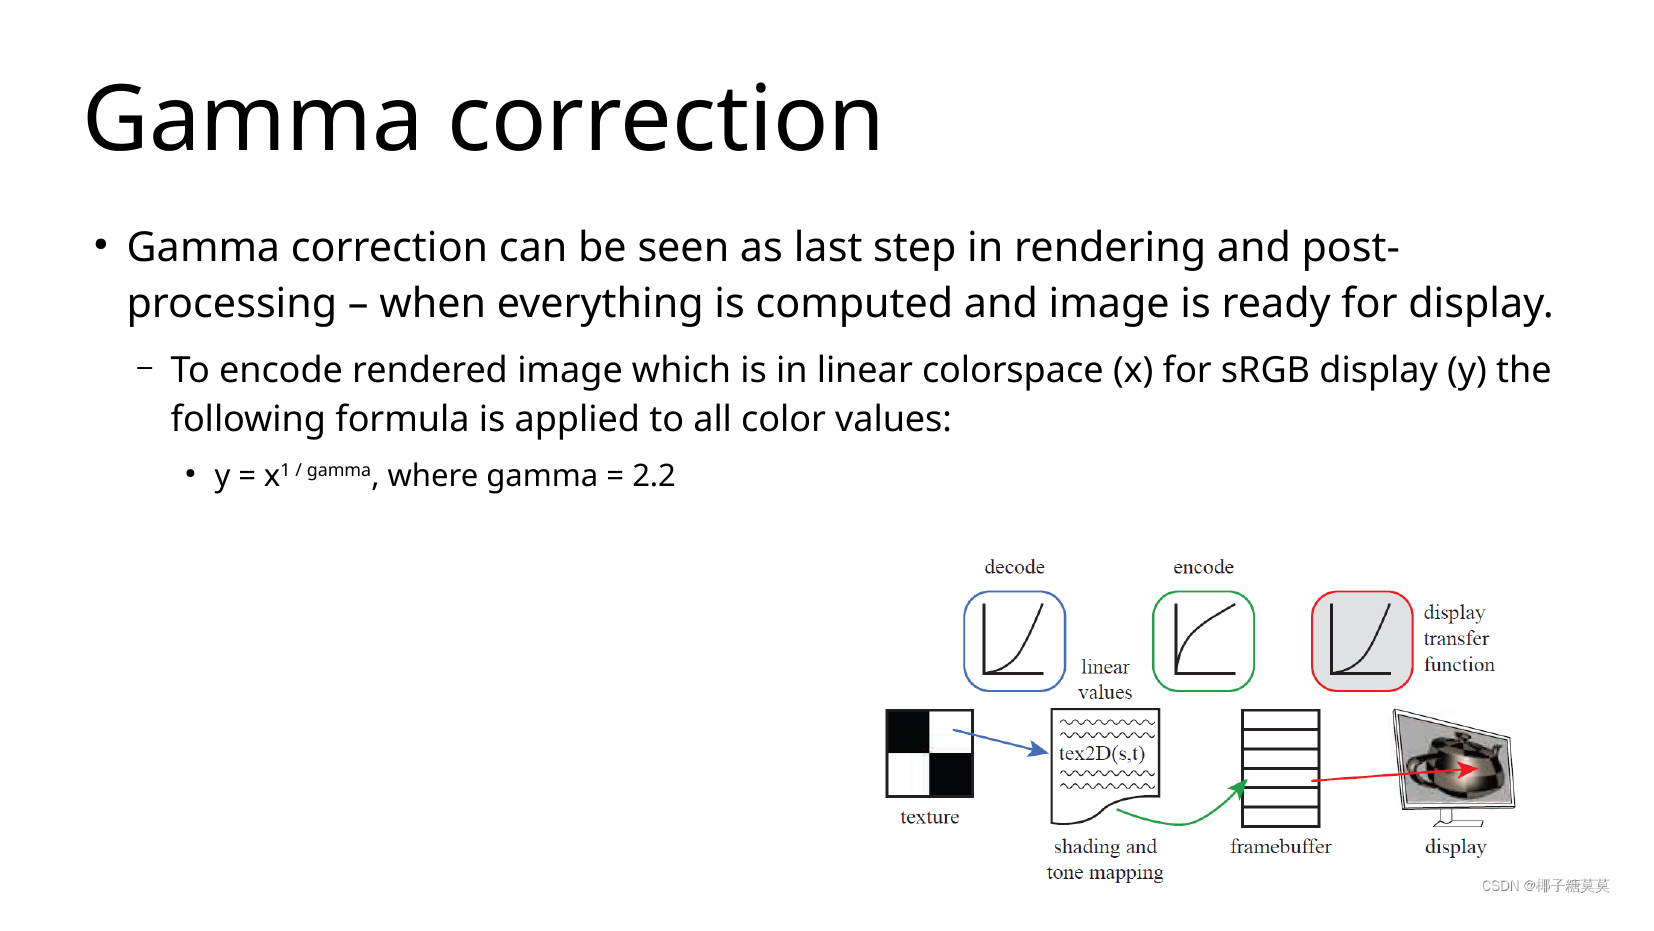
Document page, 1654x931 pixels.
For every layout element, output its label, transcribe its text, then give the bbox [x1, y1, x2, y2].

list Gamma correction can be seen as last step in rendering and post-processing – when everything is computed and image is ready for display. To encode rendered image which is in linear colorspace (x) for sRGB display (y) the following formula is applied to all color values: y = x1 / gamma, where gamma = 2.2 [82, 217, 1571, 511]
title Gamma correction [82, 37, 1571, 193]
picture [810, 524, 1621, 900]
